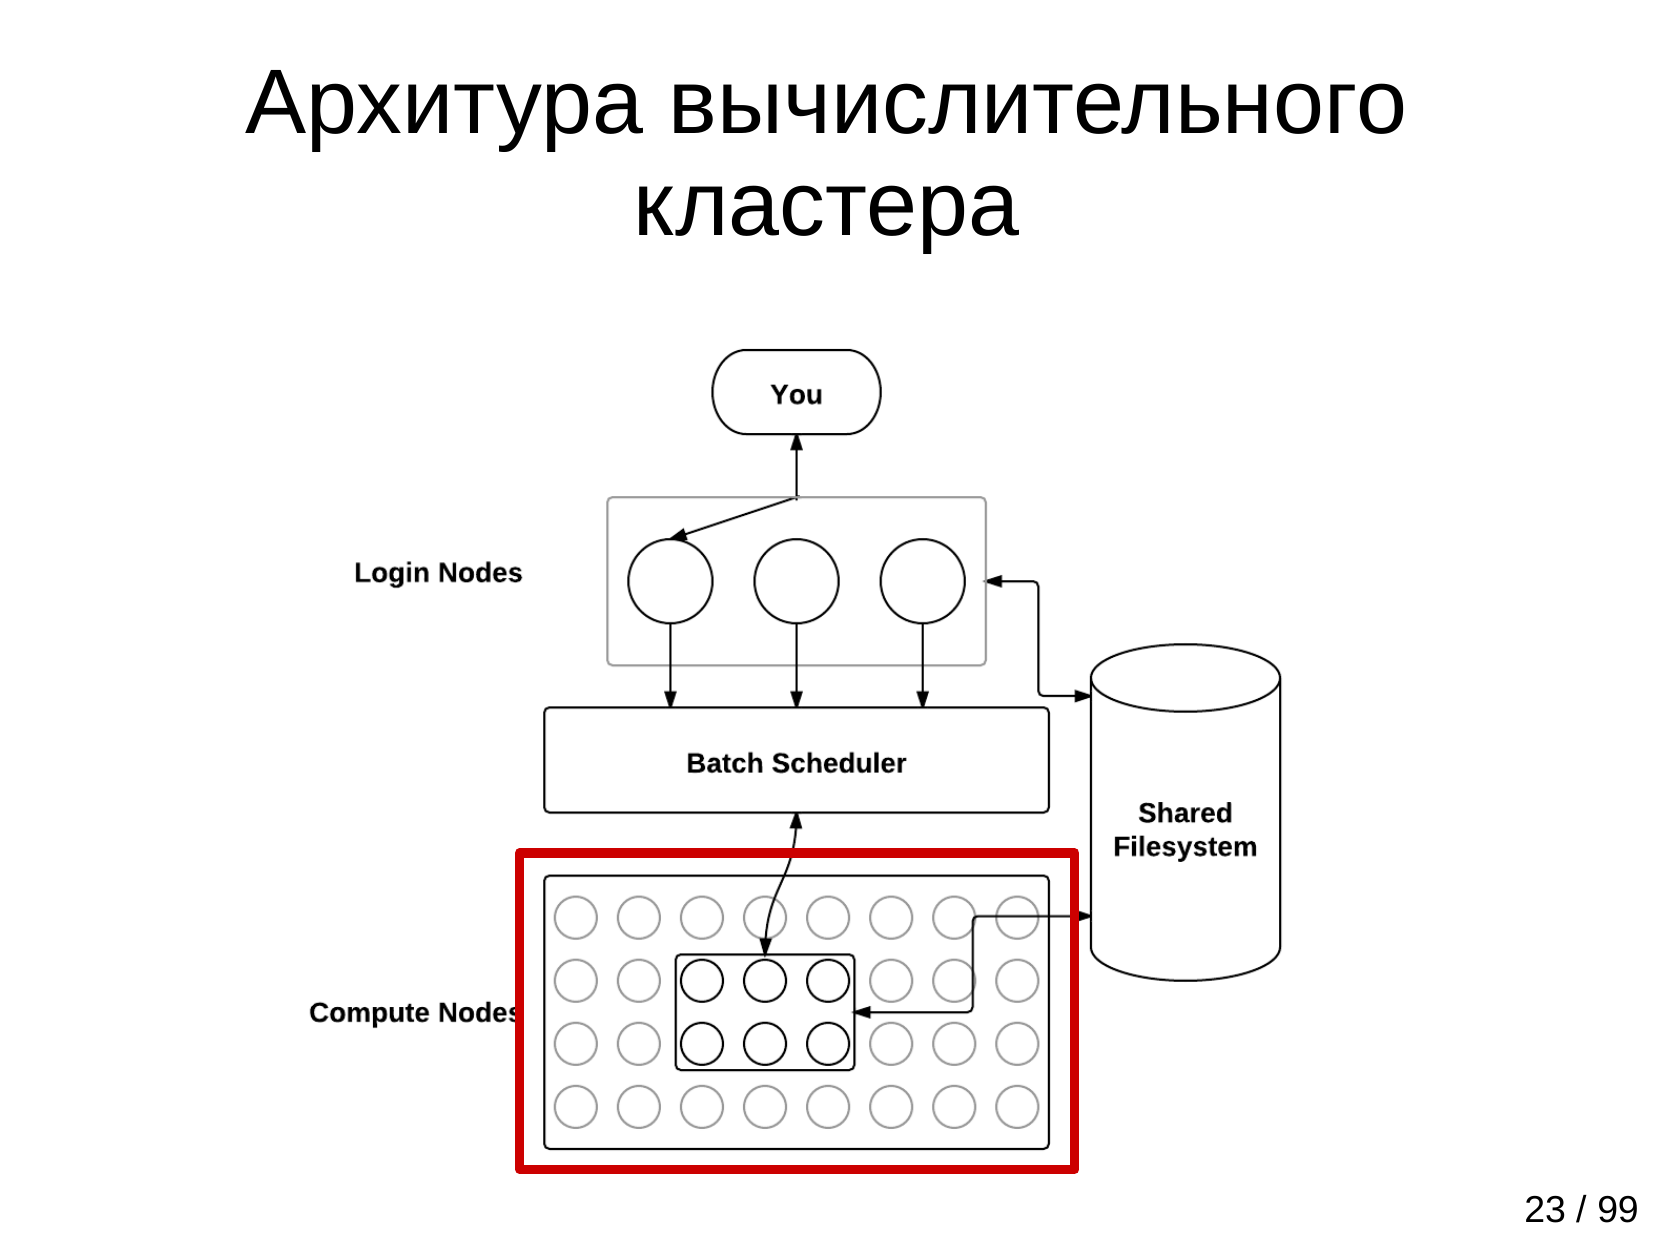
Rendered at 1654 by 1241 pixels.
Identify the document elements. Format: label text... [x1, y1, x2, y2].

picture [524, 858, 1070, 1165]
picture [271, 329, 1359, 1170]
text_box <number> / 99 [1380, 1181, 1654, 1238]
title Архитура вычислительного кластера [82, 49, 1571, 257]
